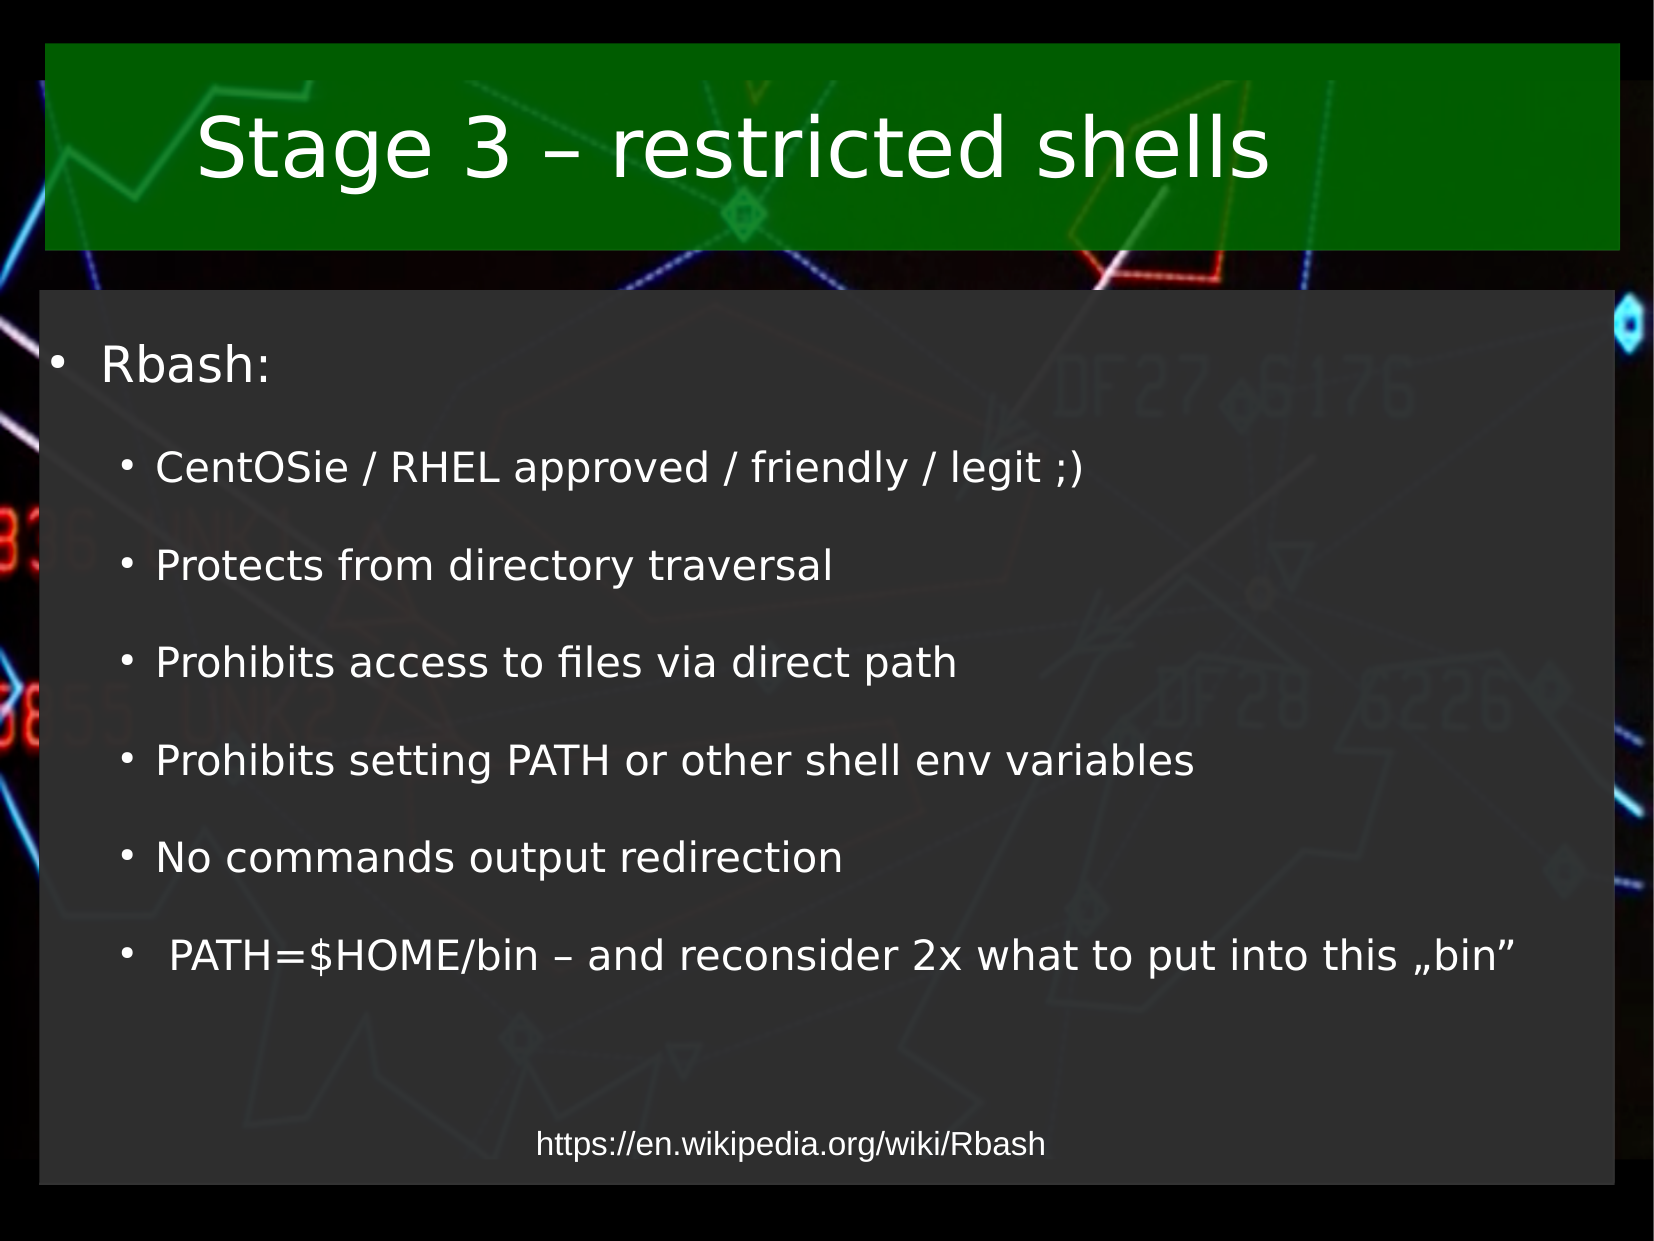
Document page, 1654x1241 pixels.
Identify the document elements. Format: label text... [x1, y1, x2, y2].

title Stage 3 – restricted shells [45, 43, 1621, 251]
text_box Rbash: CentOSie / RHEL approved / friendly / legit ;) Protects from directory traversal Prohibits access to files via direct path Prohibits setting PATH or other shell env variables No commands output redirection PATH=$HOME/bin – and reconsider 2x what to put into this „bin” [39, 290, 1615, 1185]
text_box https://en.wikipedia.org/wiki/Rbash [507, 1112, 1075, 1164]
picture [0, 0, 1654, 1241]
